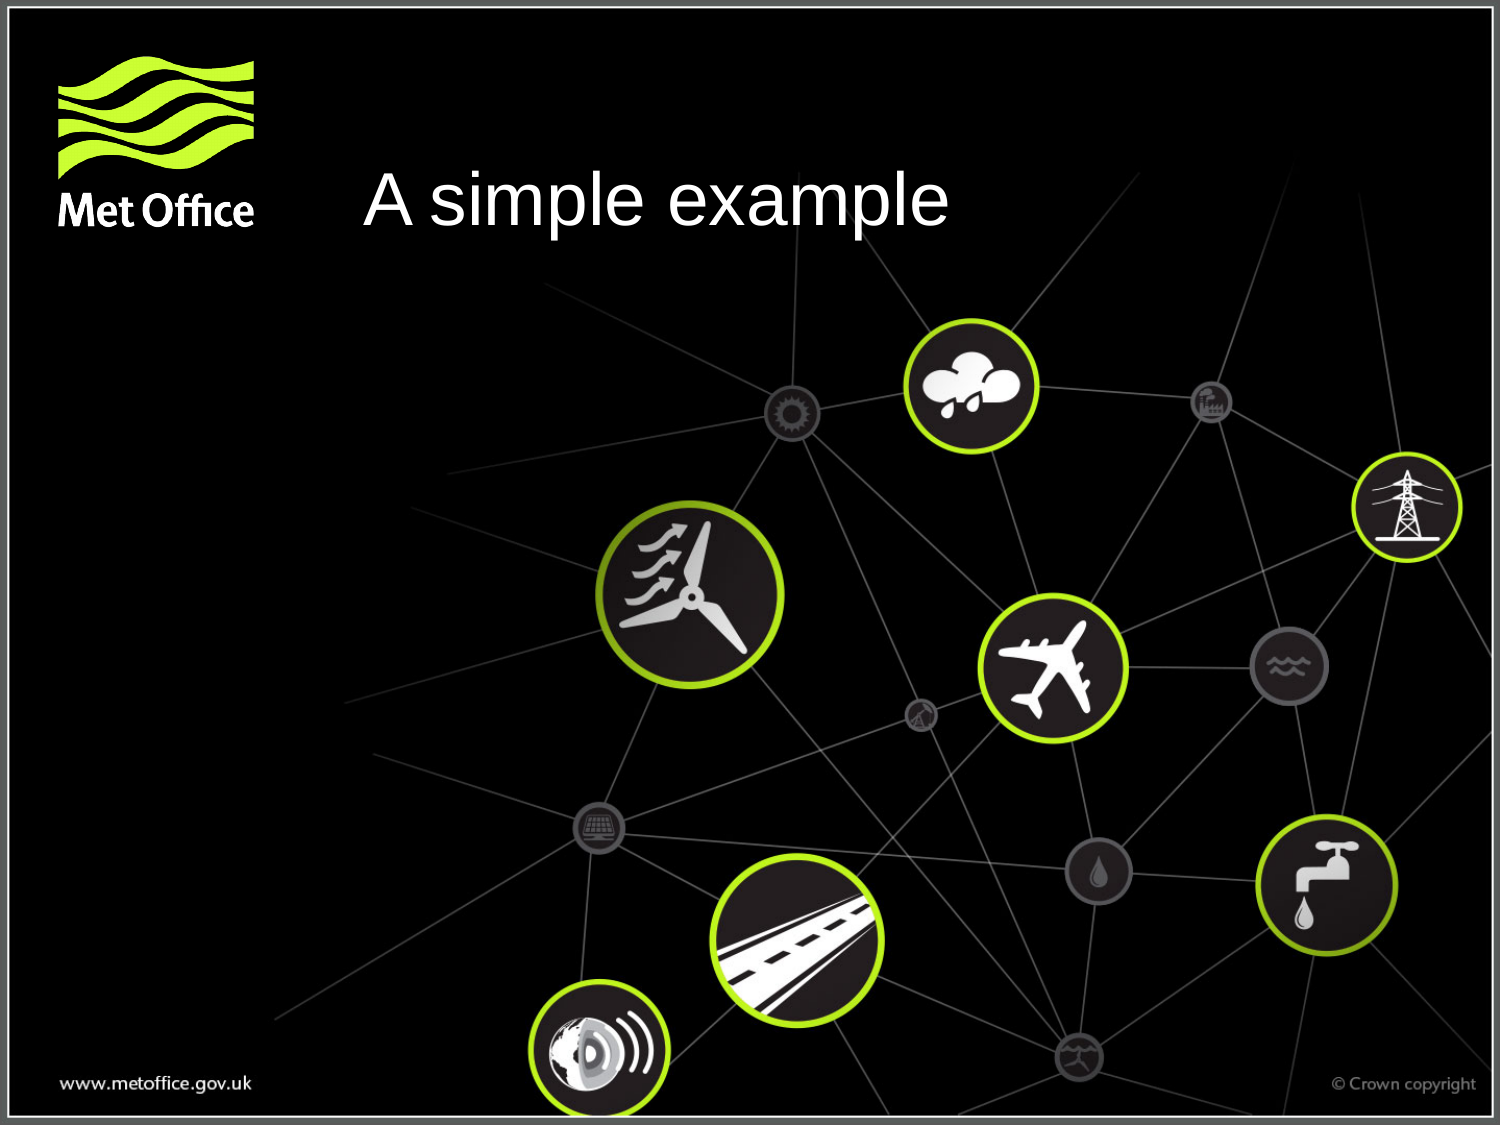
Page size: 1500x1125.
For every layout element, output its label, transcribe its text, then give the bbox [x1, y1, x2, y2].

title A simple example [348, 95, 1471, 249]
picture [2, 2, 1498, 1123]
